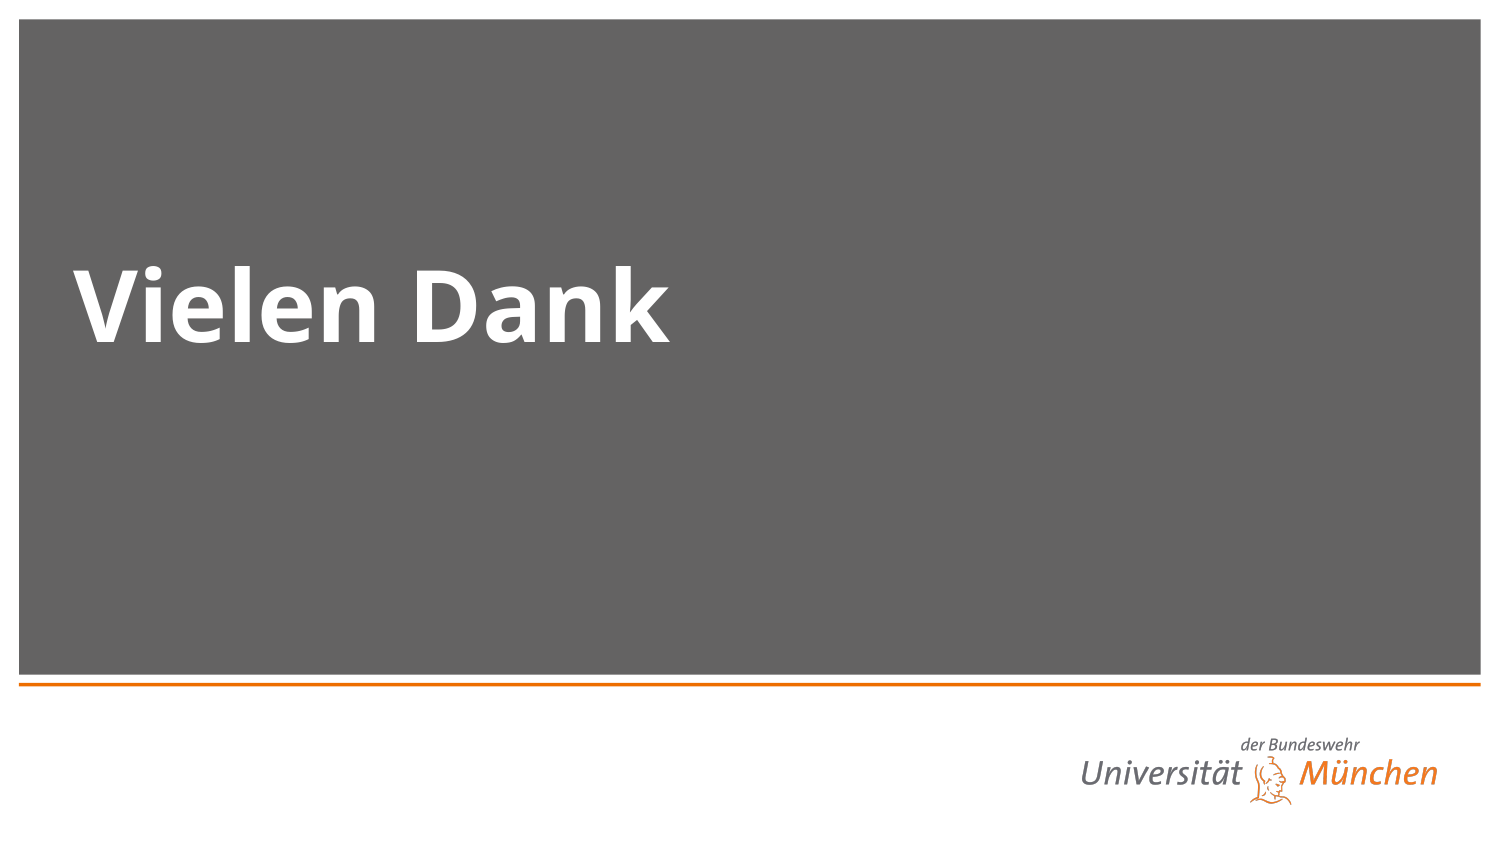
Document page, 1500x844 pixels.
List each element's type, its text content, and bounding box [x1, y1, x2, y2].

picture [1082, 737, 1437, 805]
title Vielen Dank [62, 265, 1435, 355]
